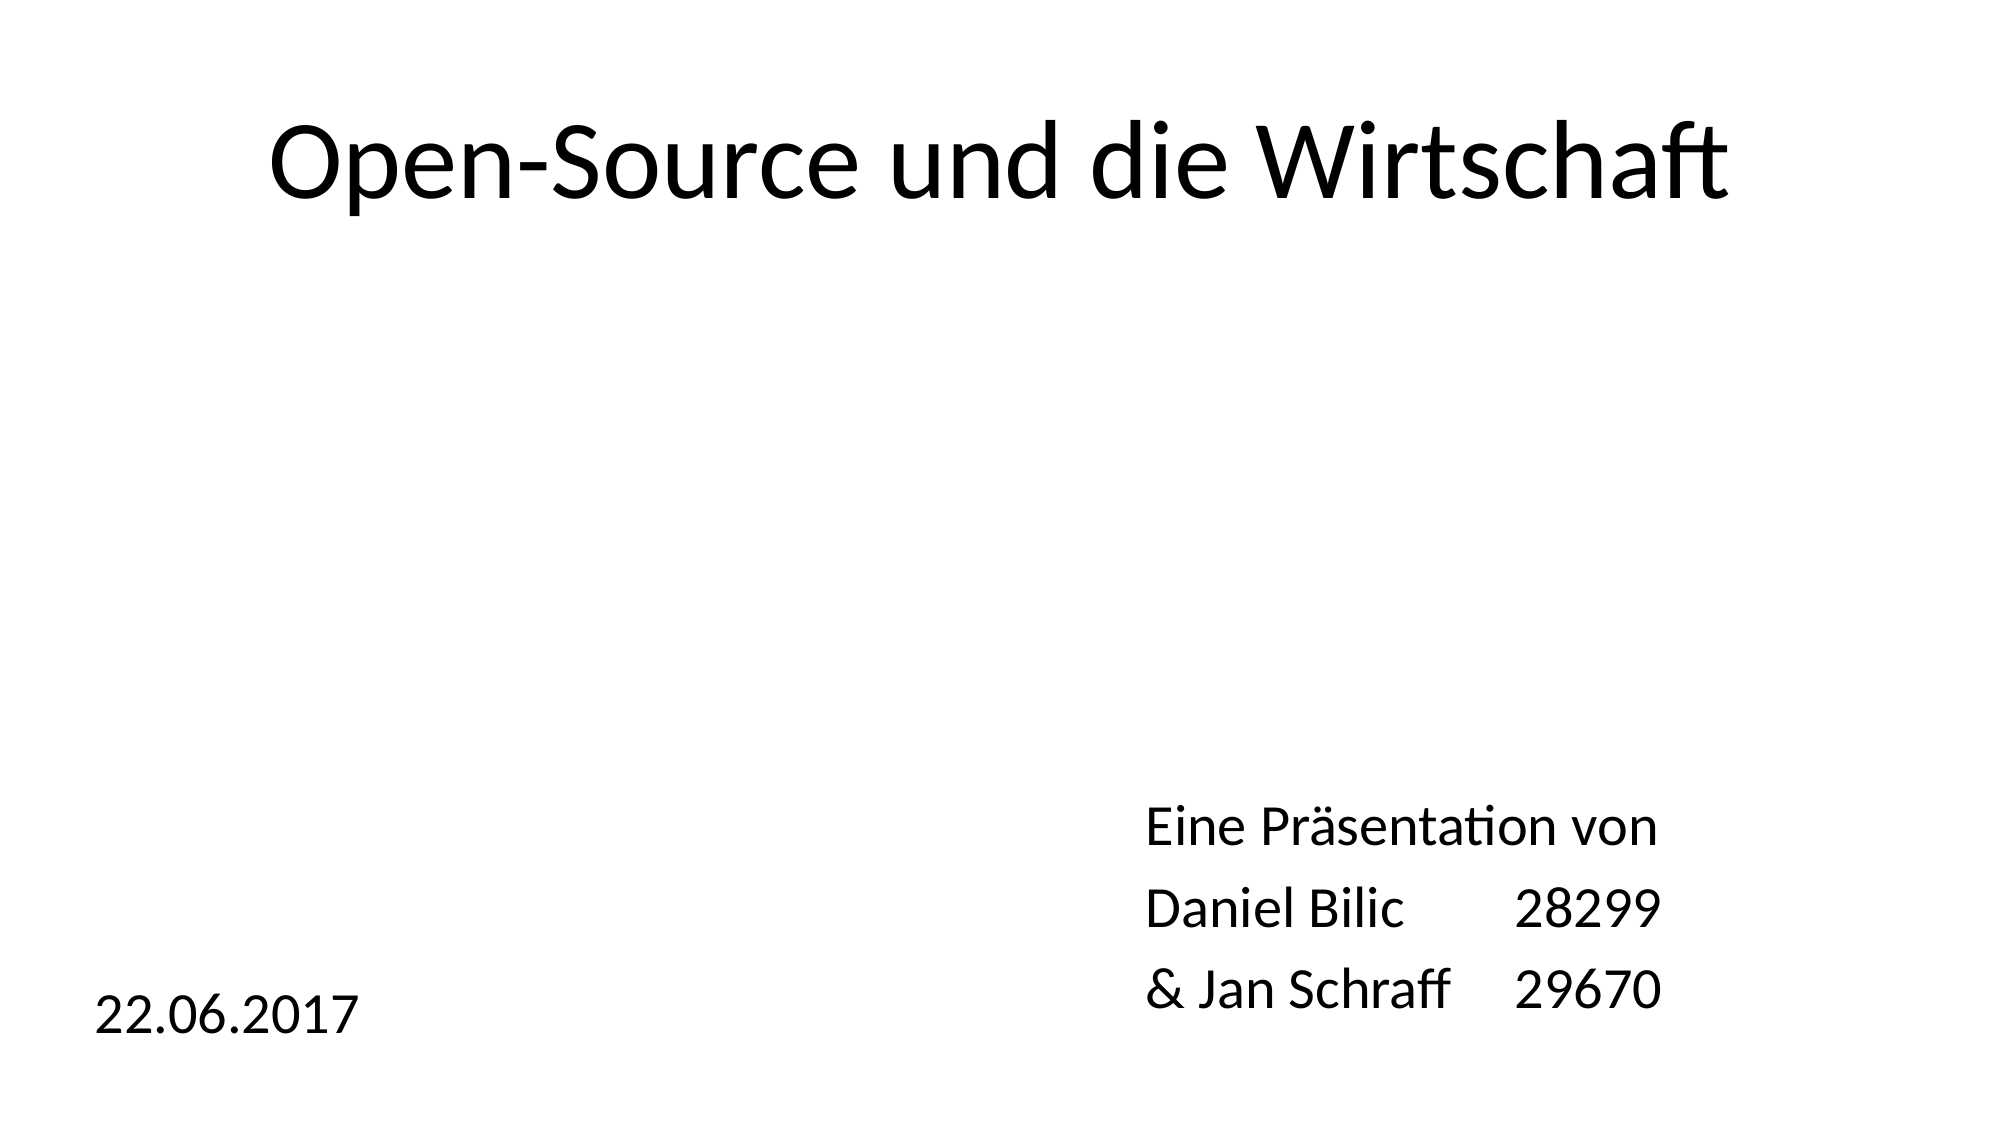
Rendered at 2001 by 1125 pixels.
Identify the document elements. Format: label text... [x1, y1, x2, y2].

title Open-Source und die Wirtschaft [137, 59, 1863, 278]
list 22.06.2017 [23, 991, 437, 1063]
list Eine Präsentation von Daniel Bilic 28299 & Jan Schraff 29670 [1145, 803, 2000, 1125]
